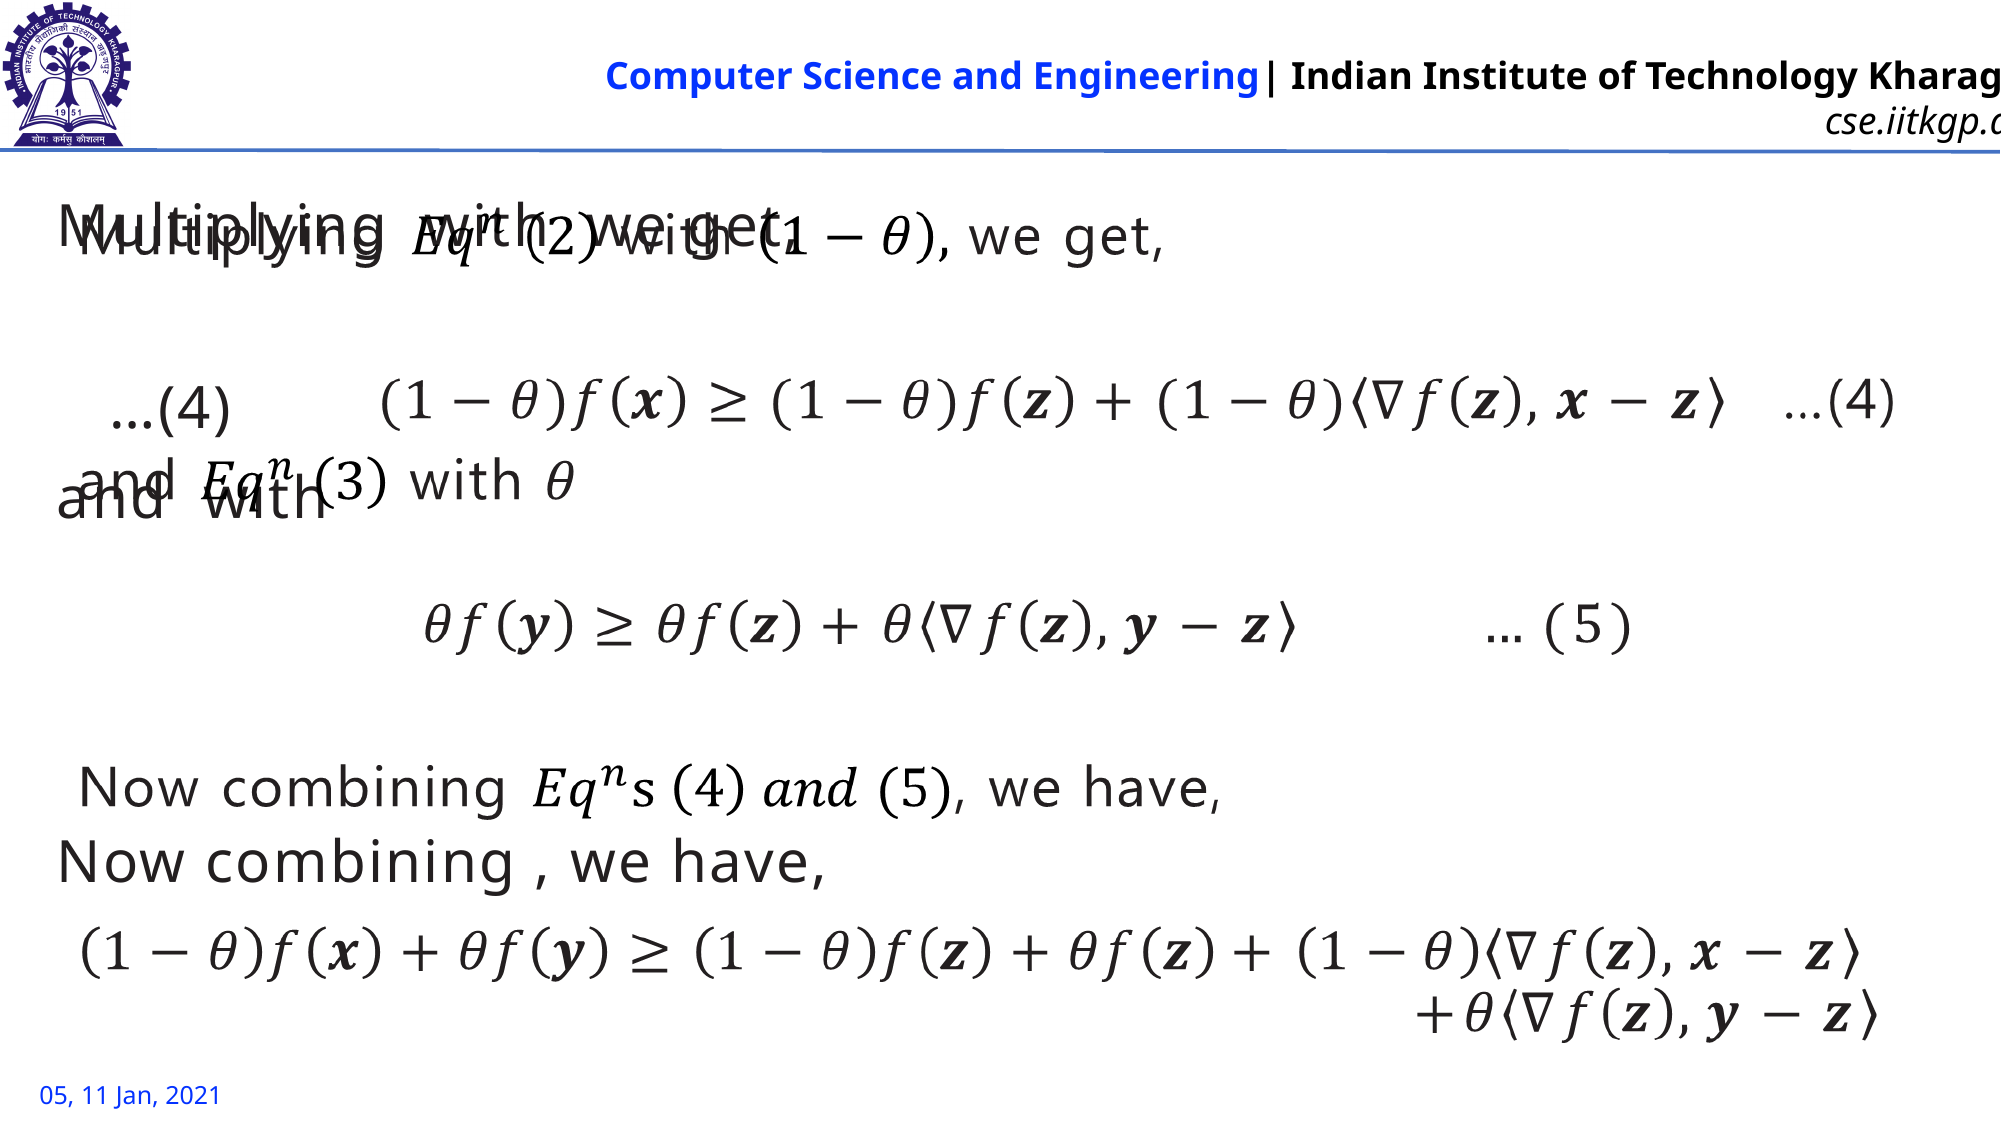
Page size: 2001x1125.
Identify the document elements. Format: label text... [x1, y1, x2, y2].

picture [2, 2, 131, 147]
text_box [42, 180, 2000, 1090]
slide_number 05, 11 Jan, 2021 [24, 1065, 331, 1125]
